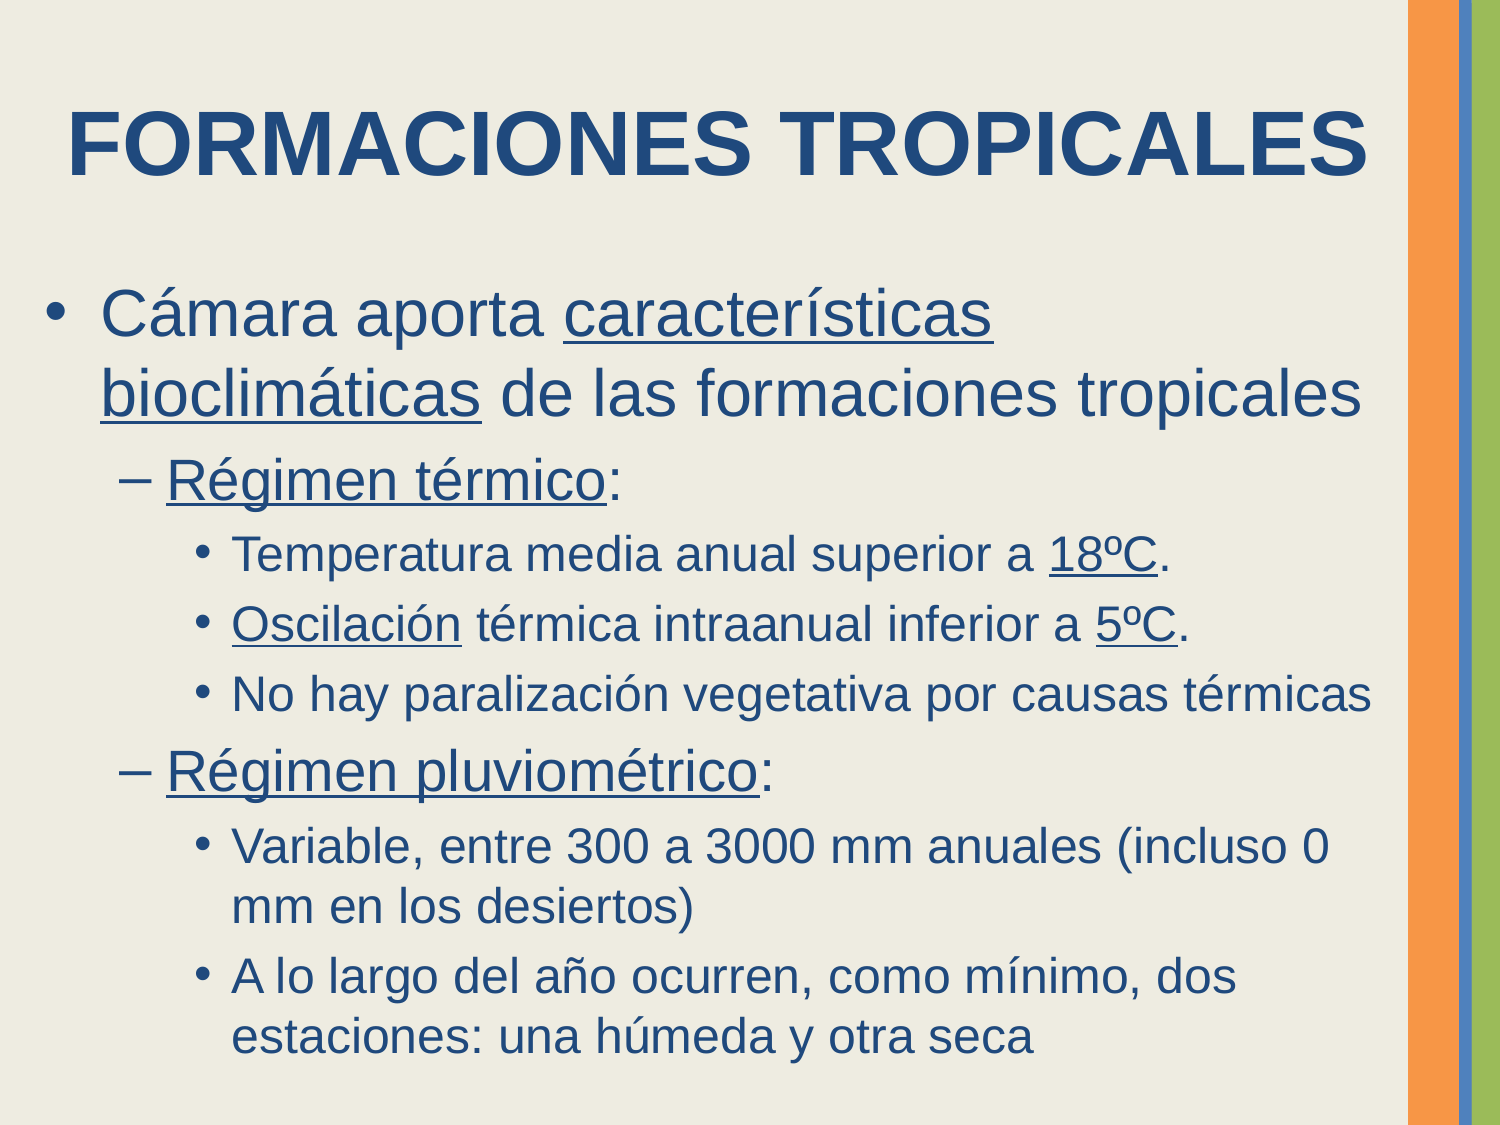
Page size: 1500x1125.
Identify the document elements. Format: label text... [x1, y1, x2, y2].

title Formaciones tropicales [29, 45, 1408, 233]
list Cámara aporta características bioclimáticas de las formaciones tropicales Régimen térmico: Temperatura media anual superior a 18ºC. Oscilación térmica intraanual inferior a 5ºC. No hay paralización vegetativa por causas térmicas Régimen pluviométrico: Variable, entre 300 a 3000 mm anuales (incluso 0 mm en los desiertos) A lo largo del año ocurren, como mínimo, dos estaciones: una húmeda y otra seca [29, 262, 1408, 1125]
